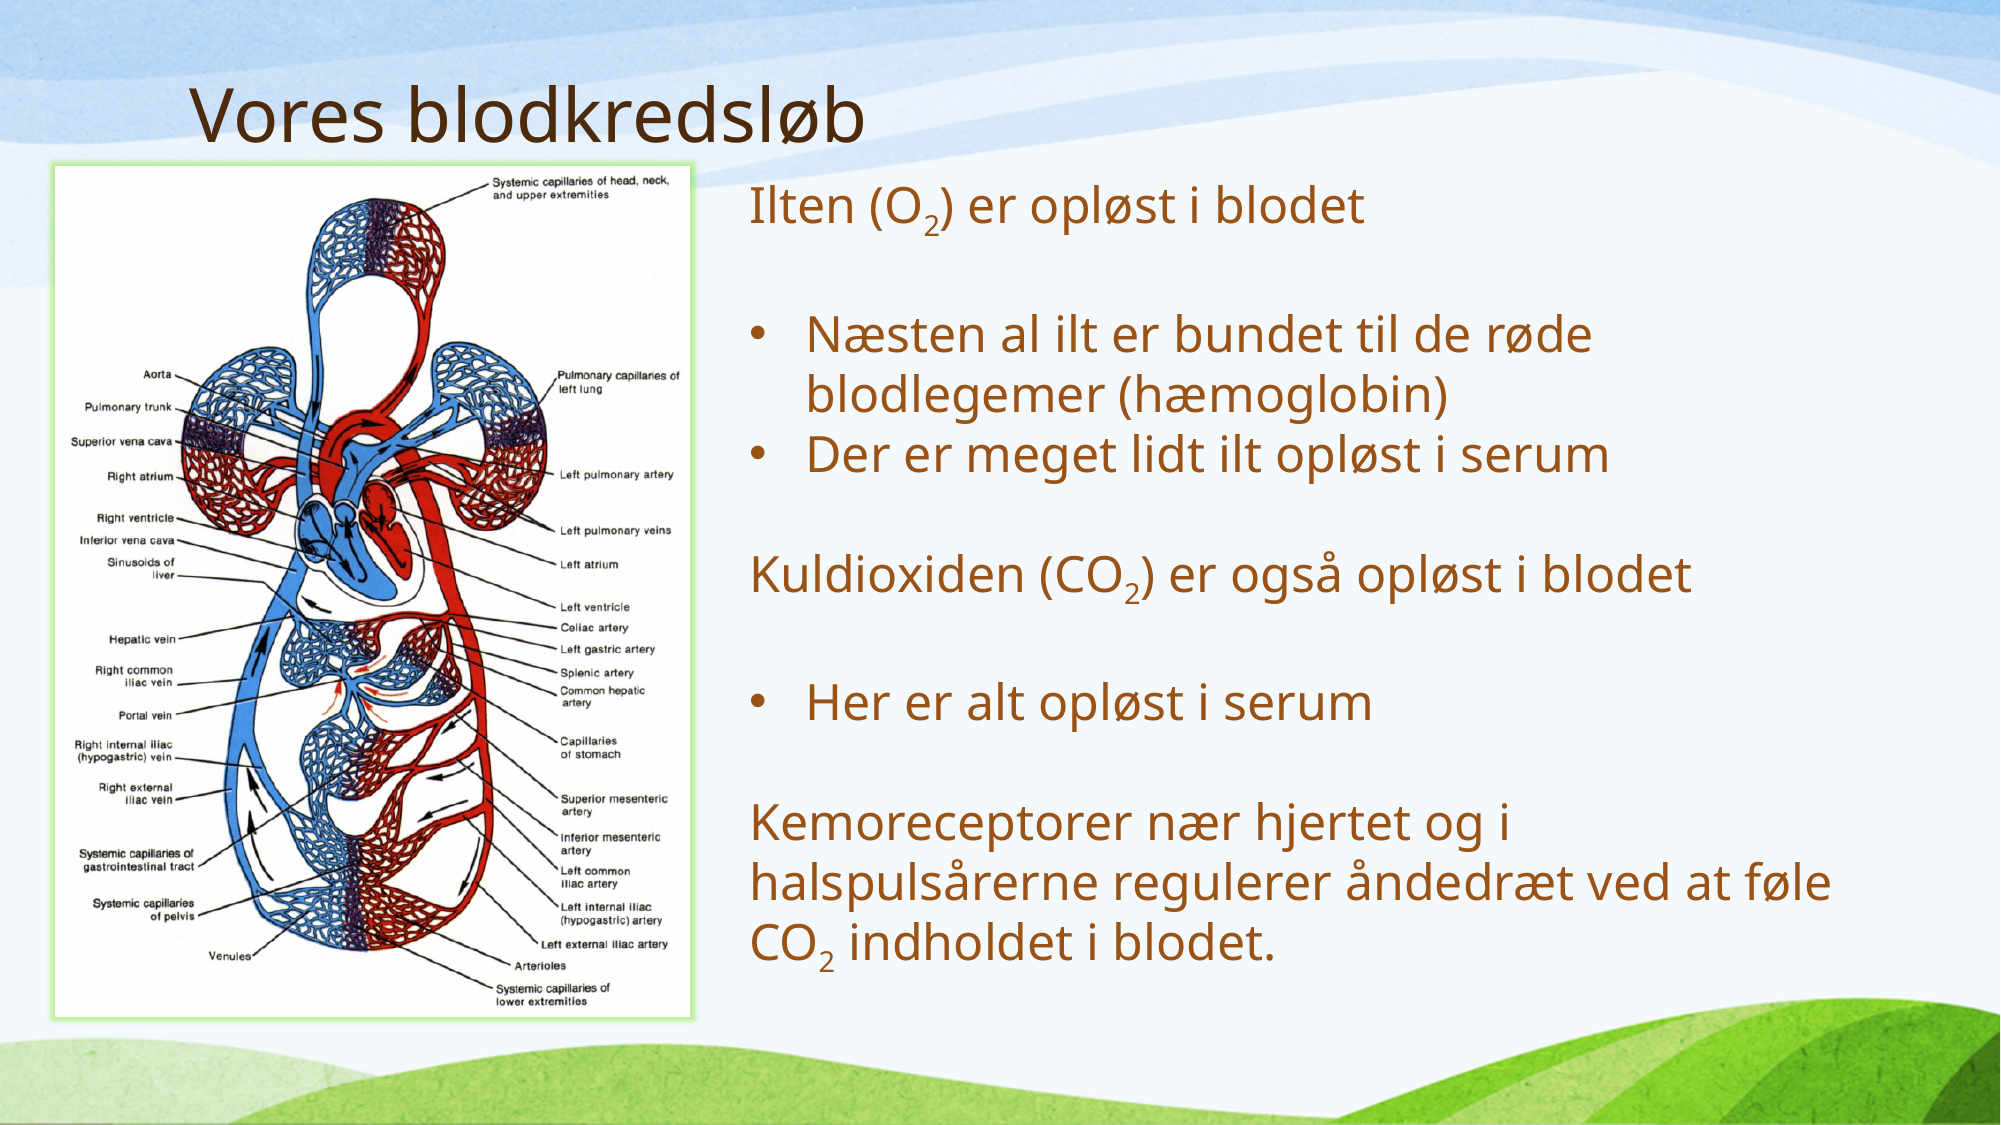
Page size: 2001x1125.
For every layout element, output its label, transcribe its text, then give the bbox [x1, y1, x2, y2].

text_box Ilten (O2) er opløst i blodet Næsten al ilt er bundet til de røde blodlegemer (hæmoglobin) Der er meget lidt ilt opløst i serum Kuldioxiden (CO2) er også opløst i blodet Her er alt opløst i serum Kemoreceptorer nær hjertet og i halspulsårerne regulerer åndedræt ved at føle CO2 indholdet i blodet. [734, 166, 1886, 1046]
title Vores blodkredsløb [174, 50, 1825, 167]
picture [0, 0, 2001, 1125]
